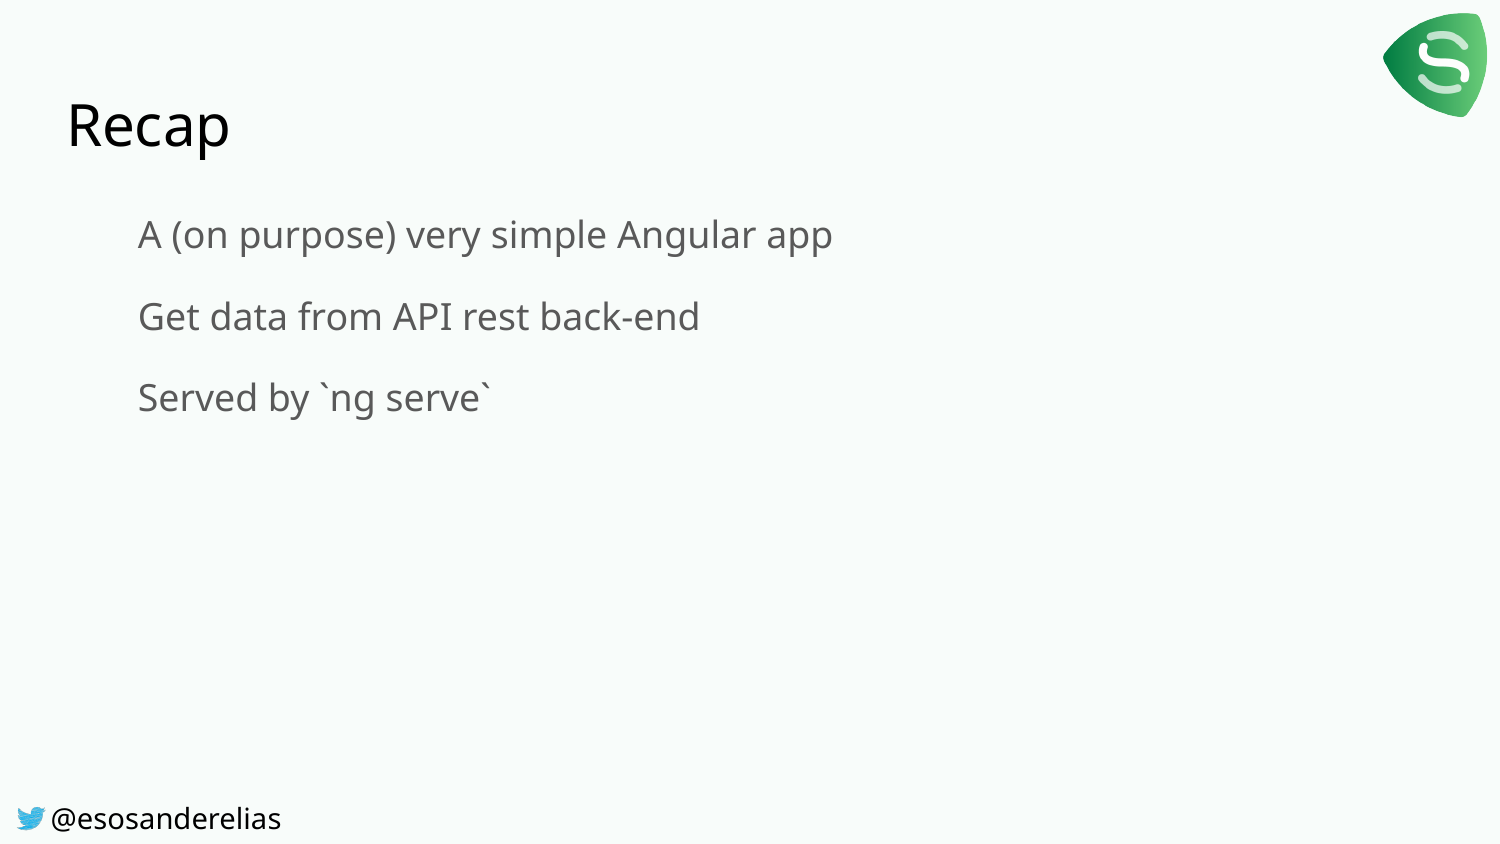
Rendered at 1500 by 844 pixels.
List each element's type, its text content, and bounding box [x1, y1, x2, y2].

list A (on purpose) very simple Angular app Get data from API rest back-end Served by `ng serve` [122, 189, 1449, 750]
picture [2, 790, 60, 844]
title Recap [51, 72, 1449, 167]
picture [1376, 6, 1494, 124]
